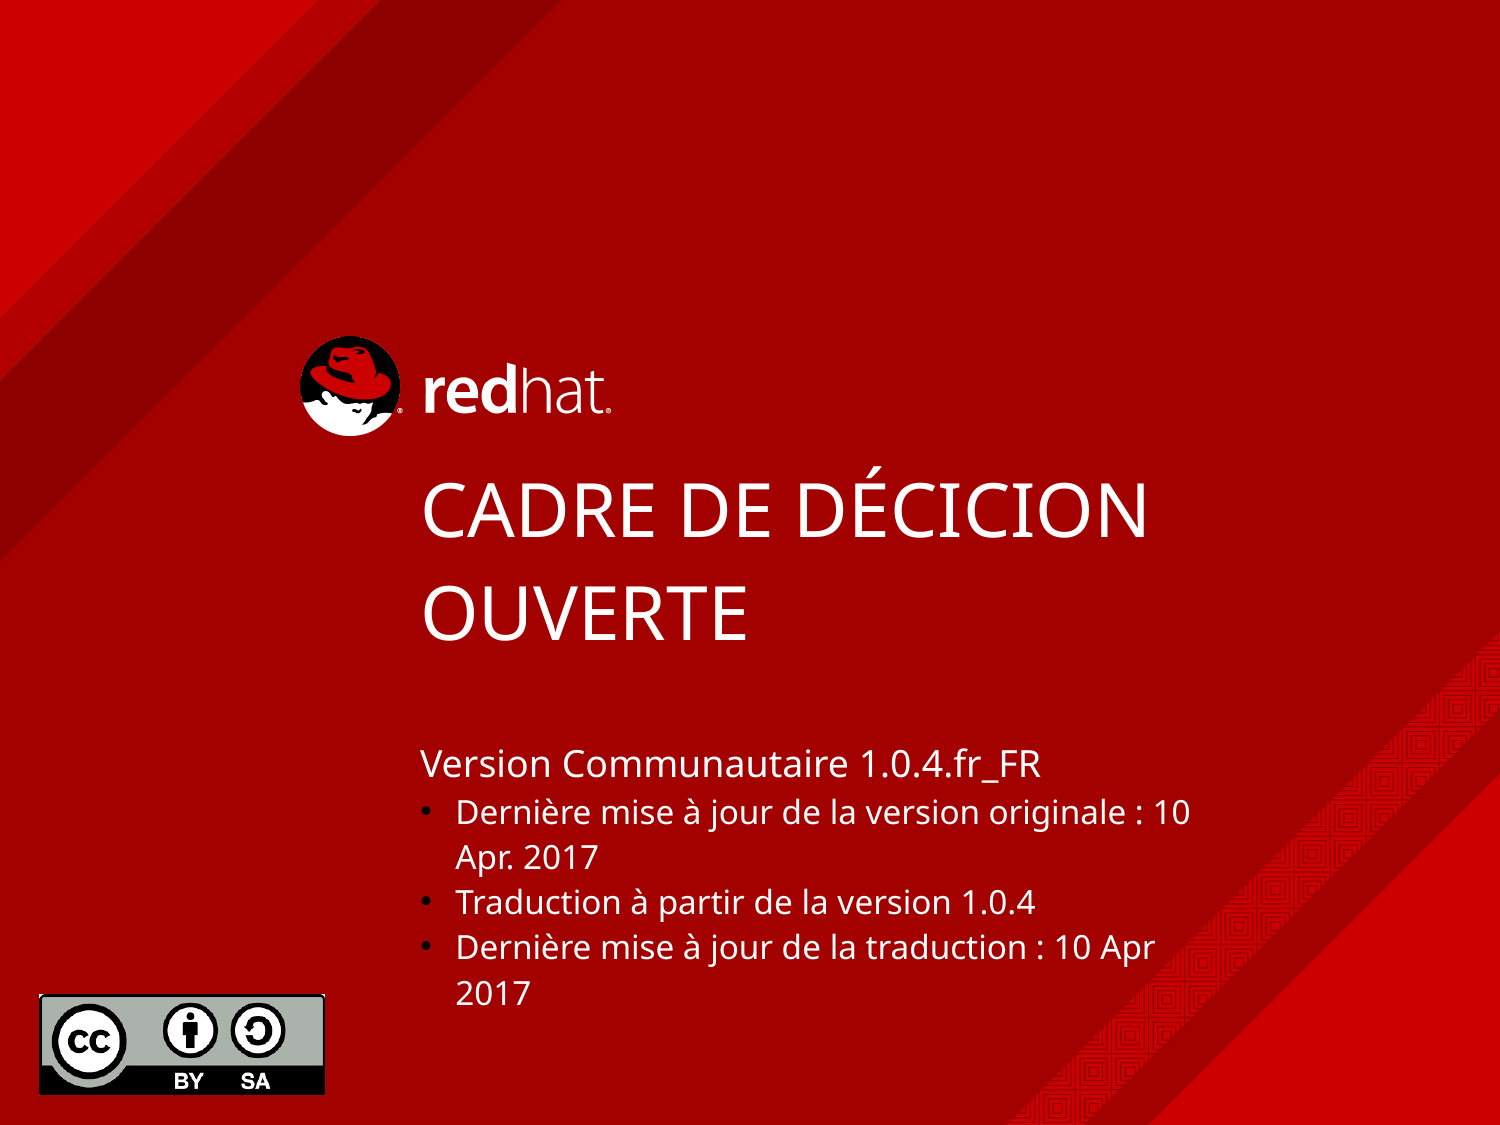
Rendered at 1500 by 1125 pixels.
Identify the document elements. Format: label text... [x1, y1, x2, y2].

text_box Version Communautaire 1.0.4.fr_FR Dernière mise à jour de la version originale : 10 Apr. 2017 Traduction à partir de la version 1.0.4 Dernière mise à jour de la traduction : 10 Apr 2017 [420, 767, 1225, 985]
title Cadre de Décicion Ouverte [420, 457, 1321, 649]
picture [0, 0, 1500, 1125]
